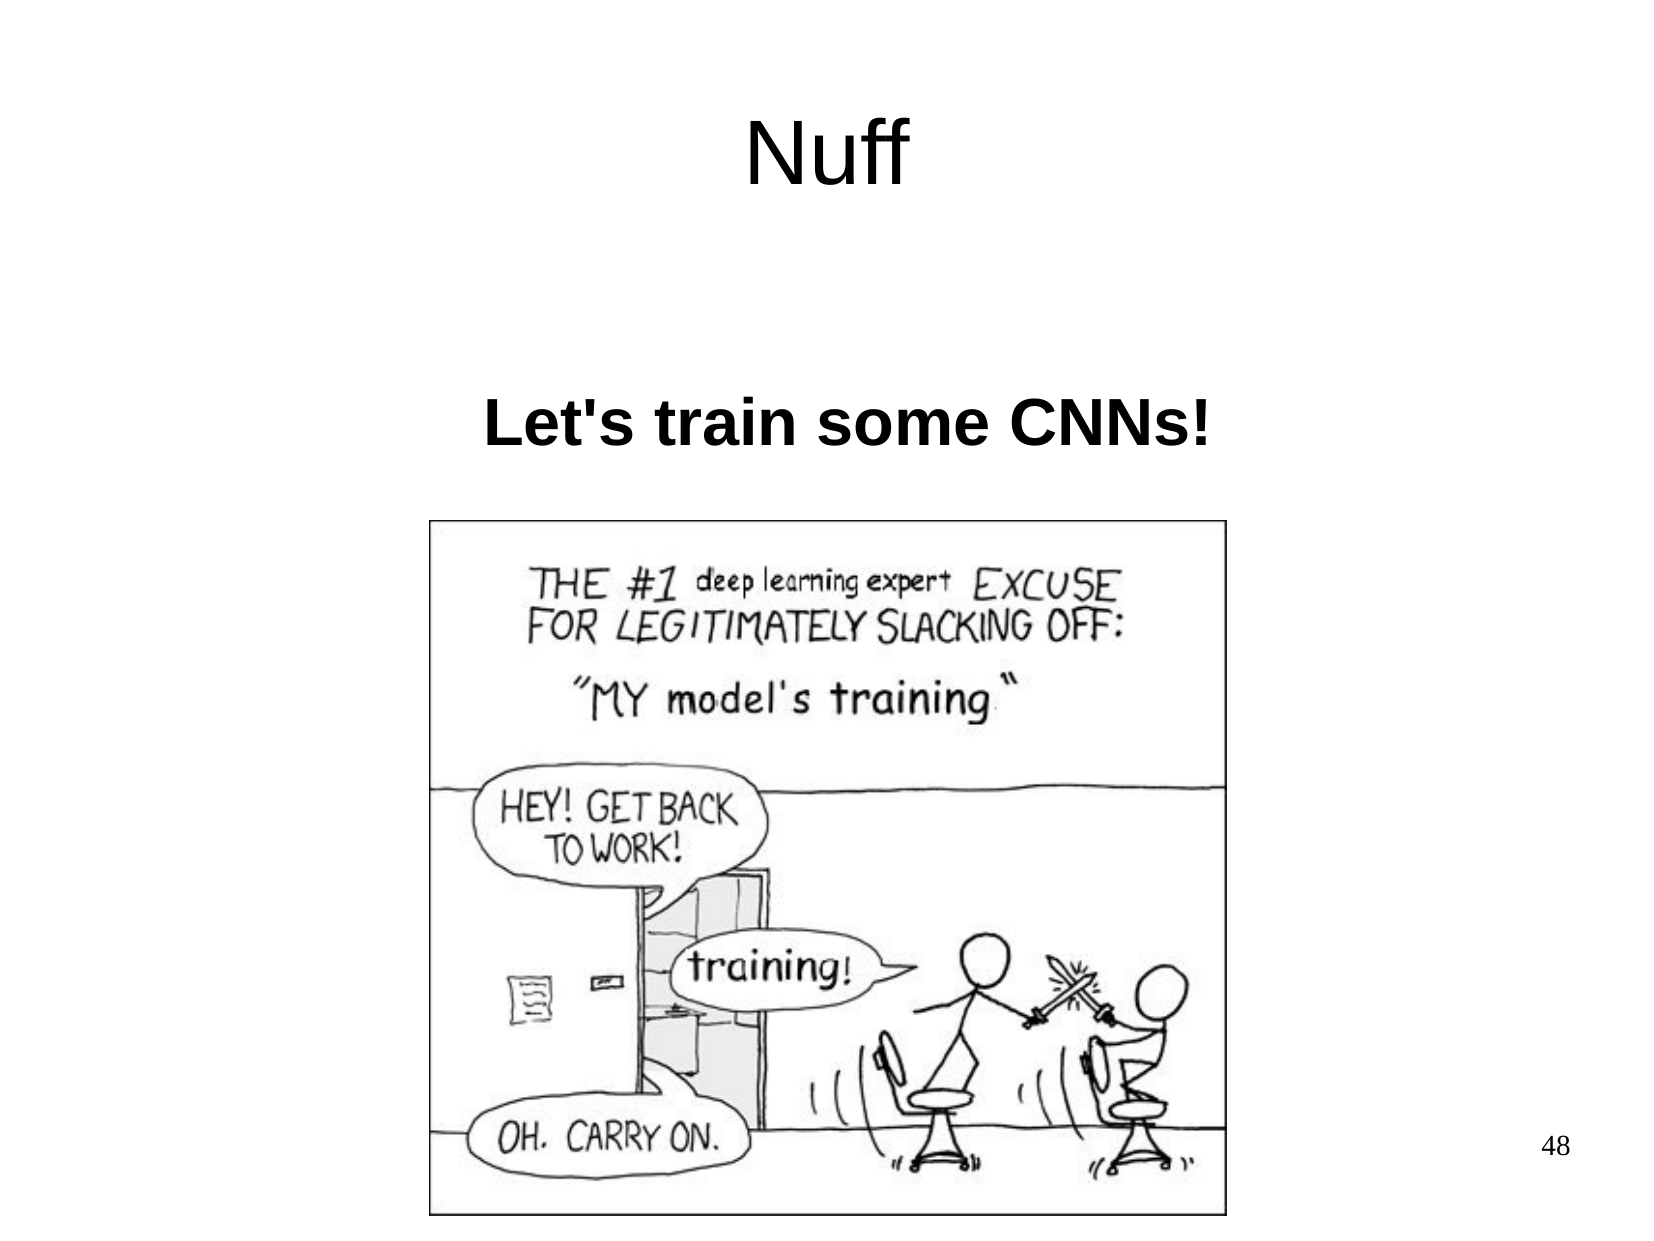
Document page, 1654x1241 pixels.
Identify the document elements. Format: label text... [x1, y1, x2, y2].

text_box Let's train some CNNs! [15, 377, 1647, 767]
title Nuff [82, 49, 1571, 257]
picture [429, 520, 1227, 1216]
